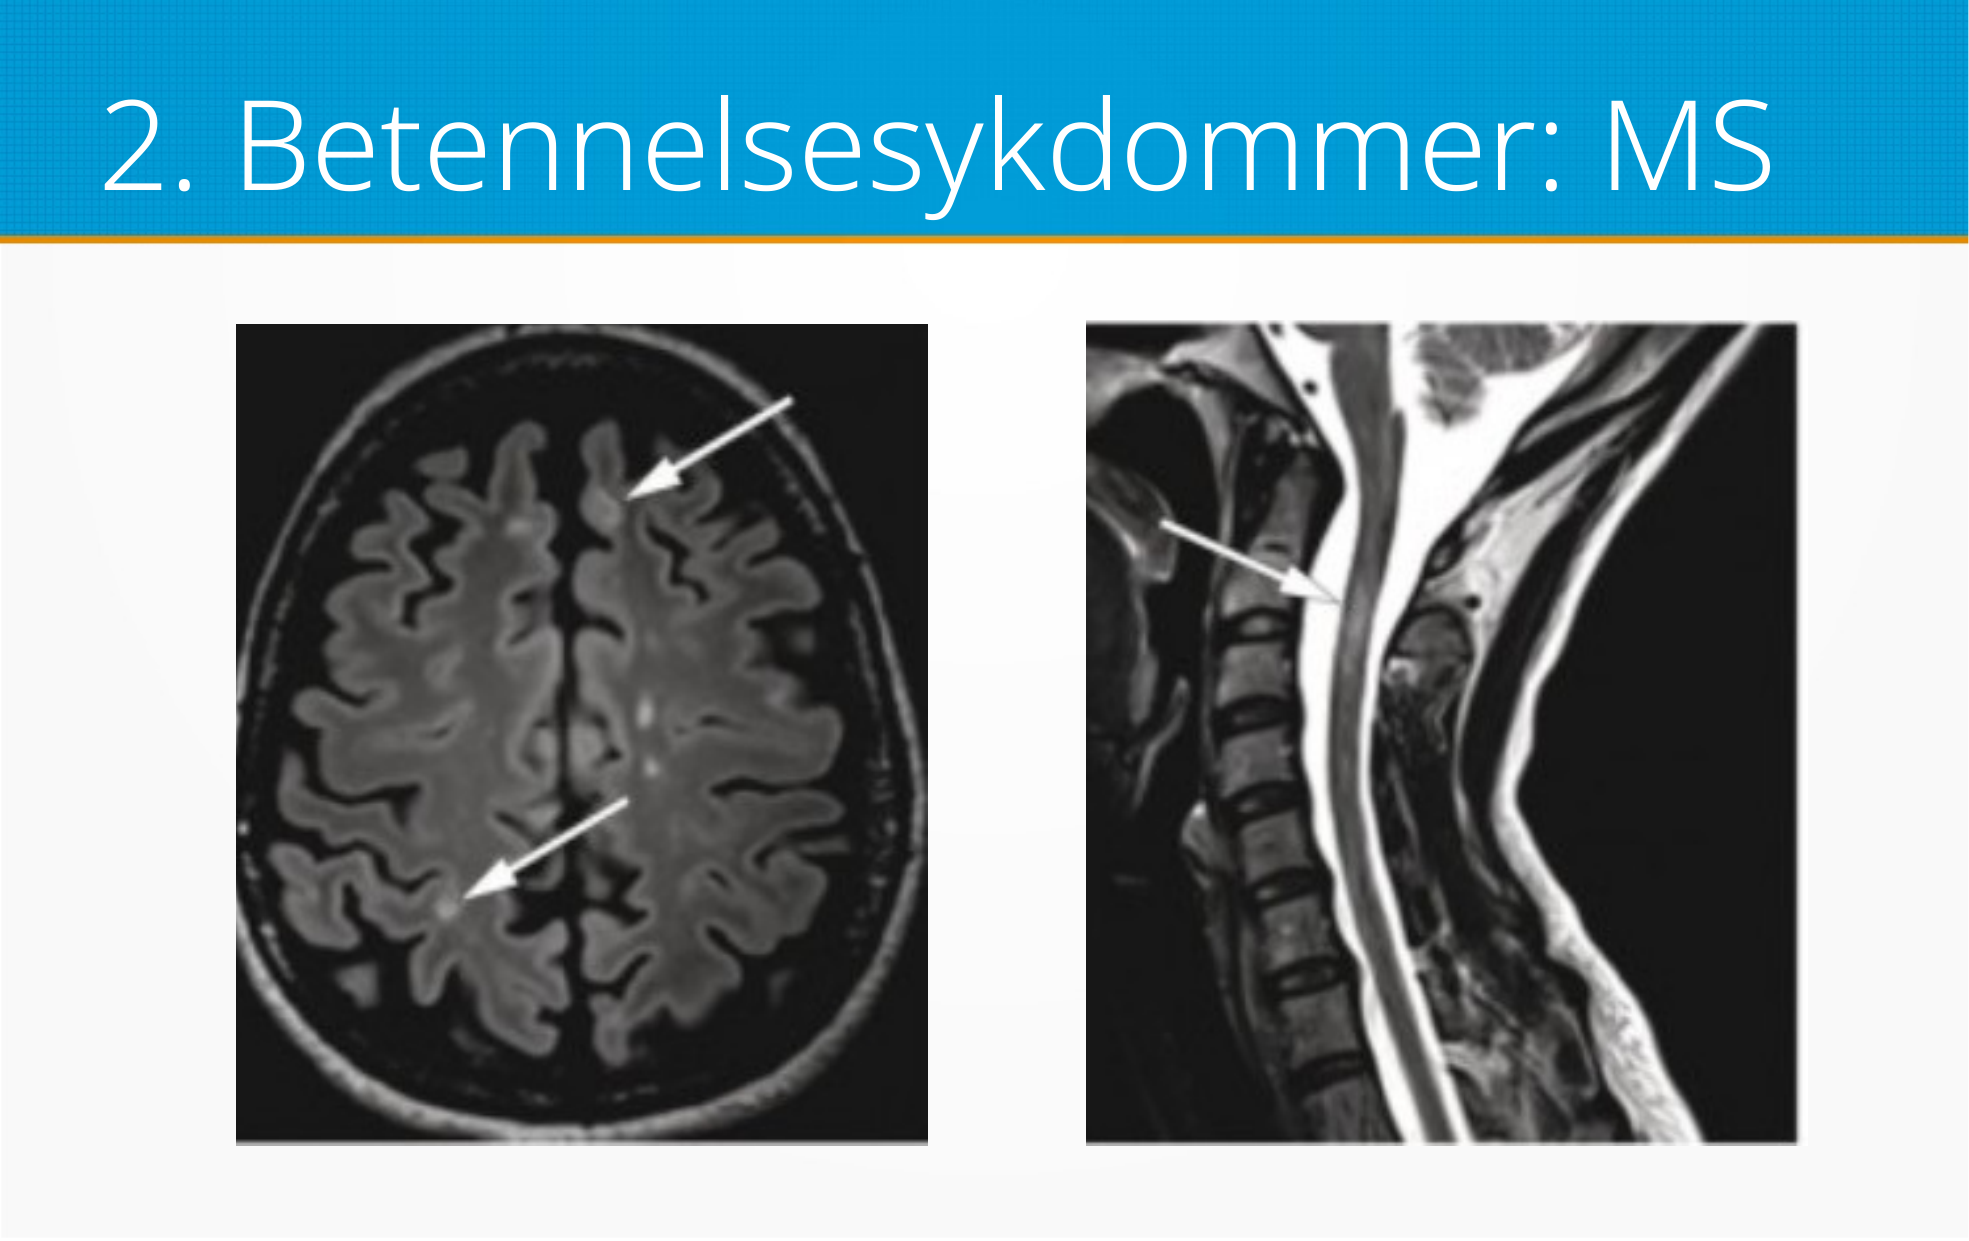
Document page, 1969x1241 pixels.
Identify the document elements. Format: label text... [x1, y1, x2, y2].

picture [0, 233, 1969, 1241]
title 2. Betennelsesykdommer: MS [98, 19, 1870, 227]
